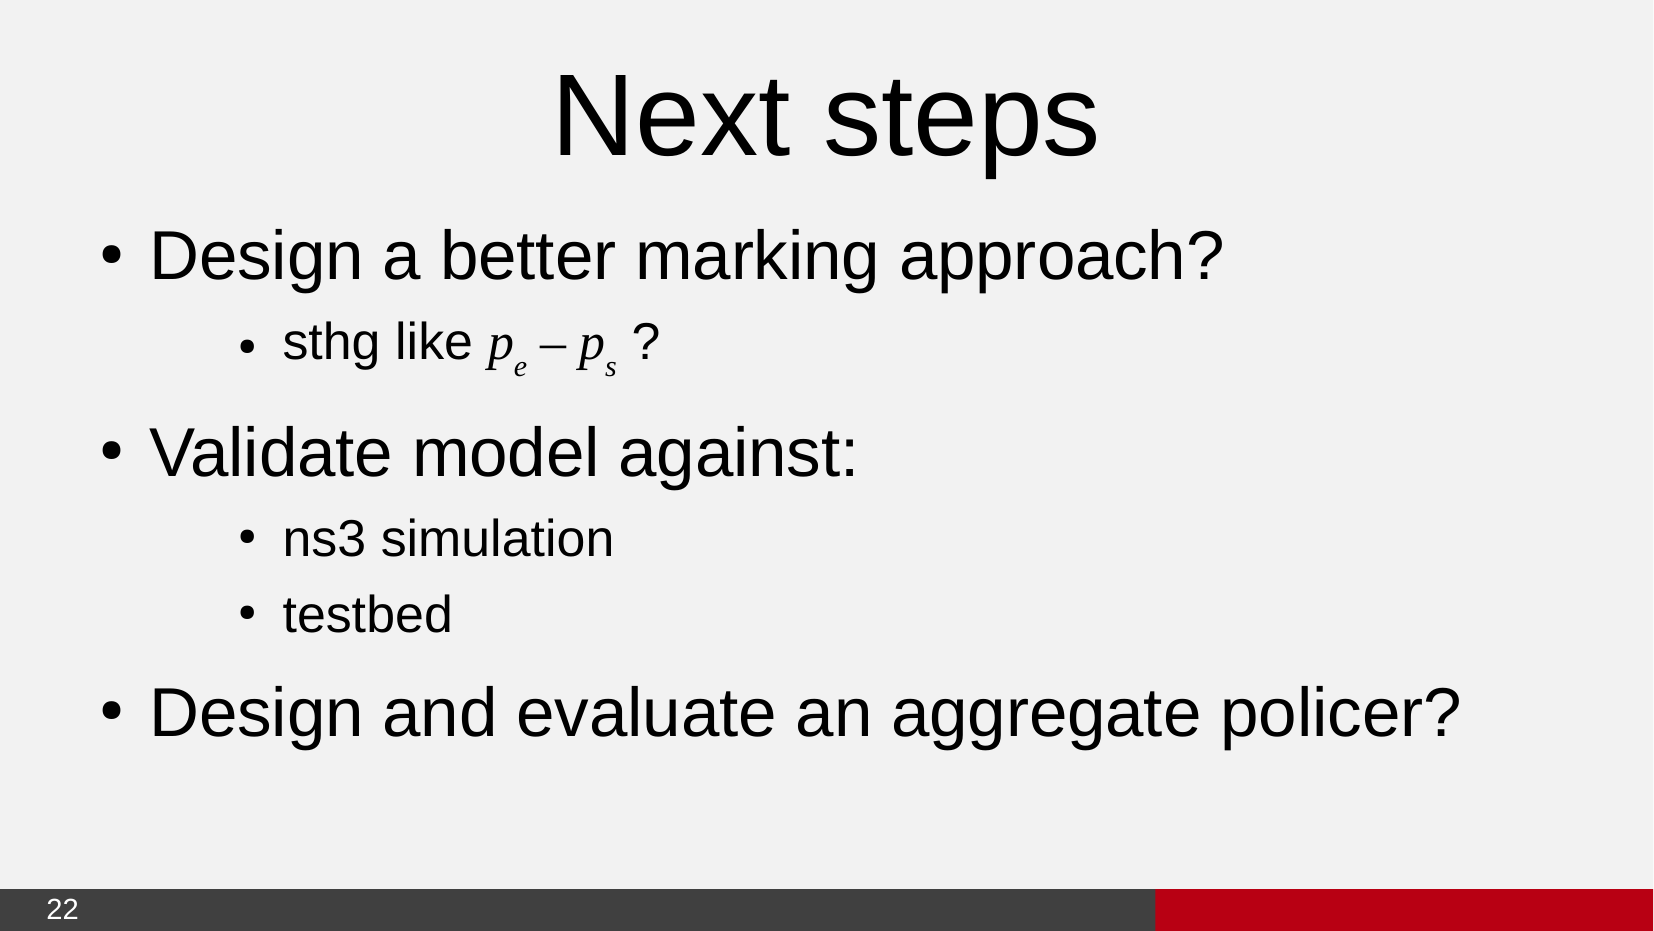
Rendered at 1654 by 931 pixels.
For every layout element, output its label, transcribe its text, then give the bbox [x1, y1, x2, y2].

title Next steps [82, 37, 1571, 193]
list Design a better marking approach? sthg like pe – ps ? Validate model against: ns3 simulation testbed Design and evaluate an aggregate policer? [82, 217, 1571, 757]
